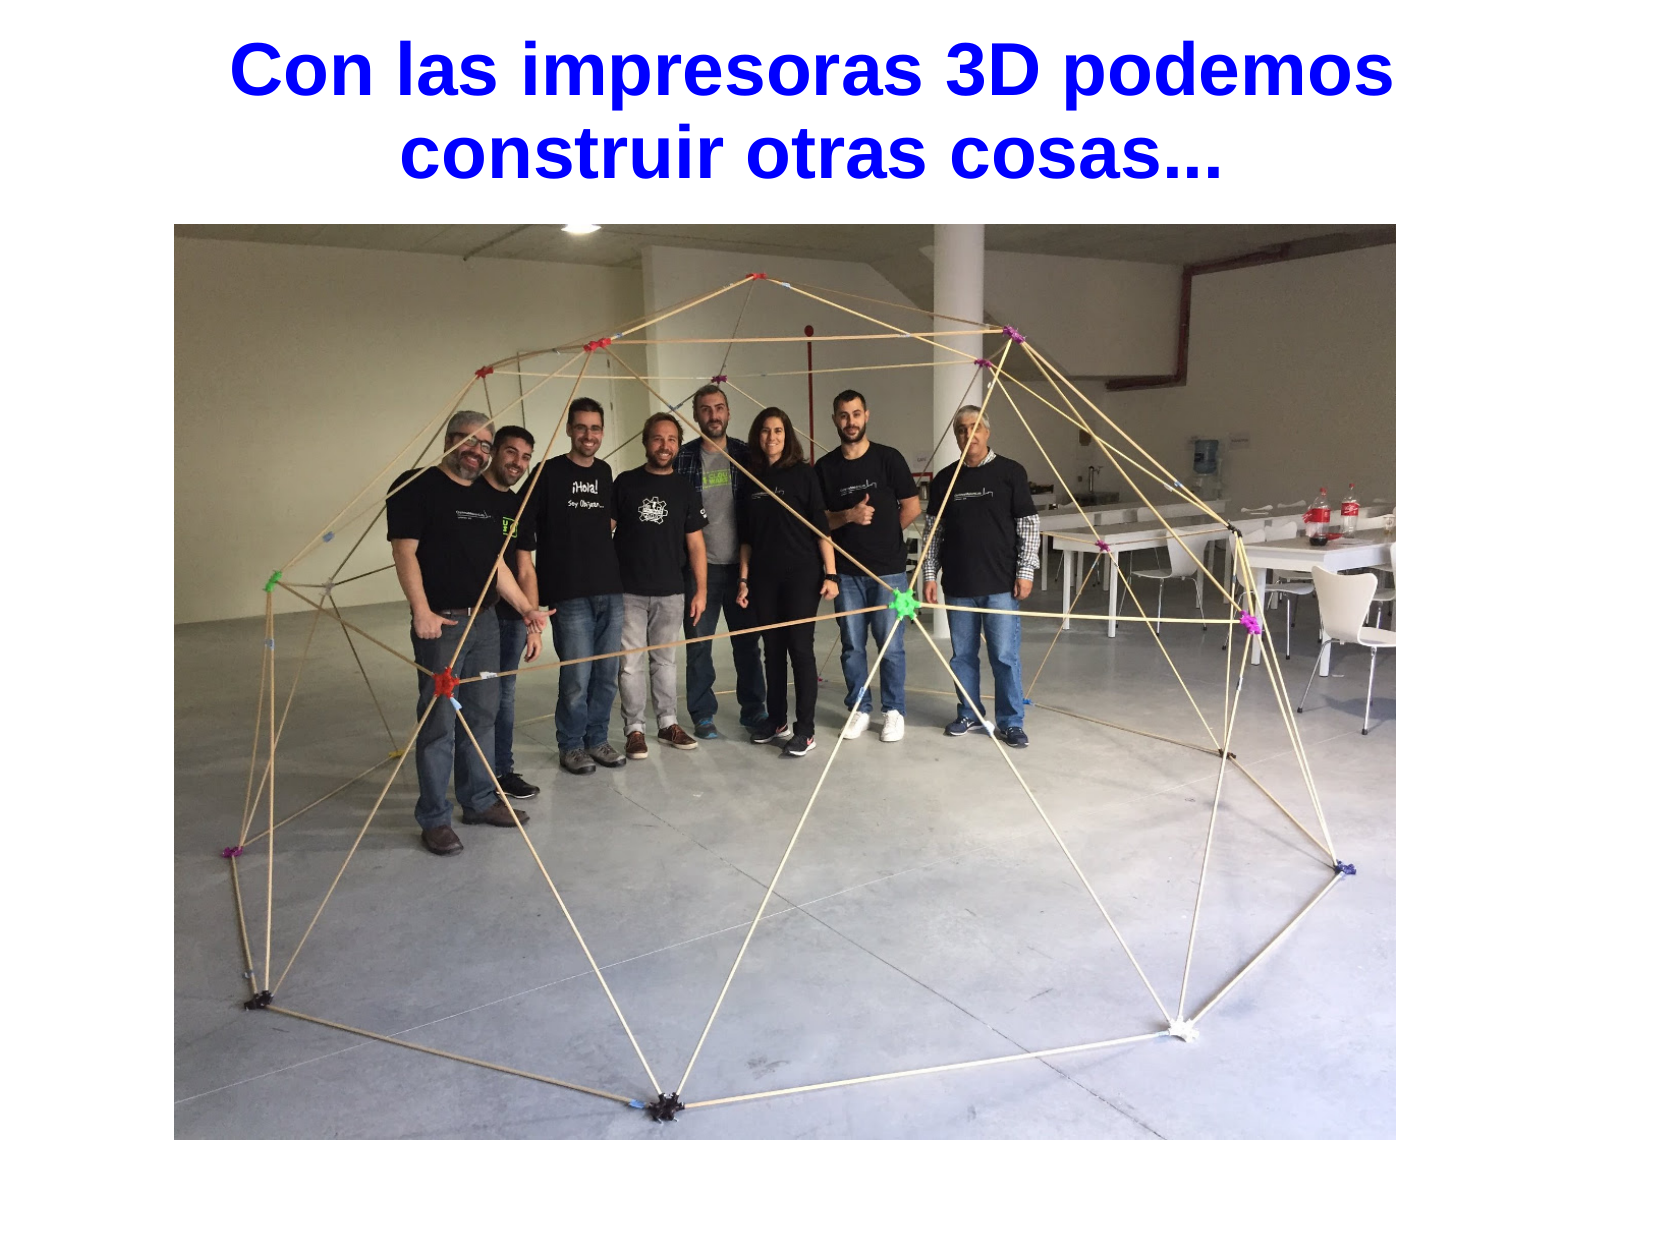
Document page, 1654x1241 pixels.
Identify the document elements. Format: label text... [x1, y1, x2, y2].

text_box Con las impresoras 3D podemos construir otras cosas... [64, 26, 1561, 196]
picture [174, 224, 1396, 1141]
